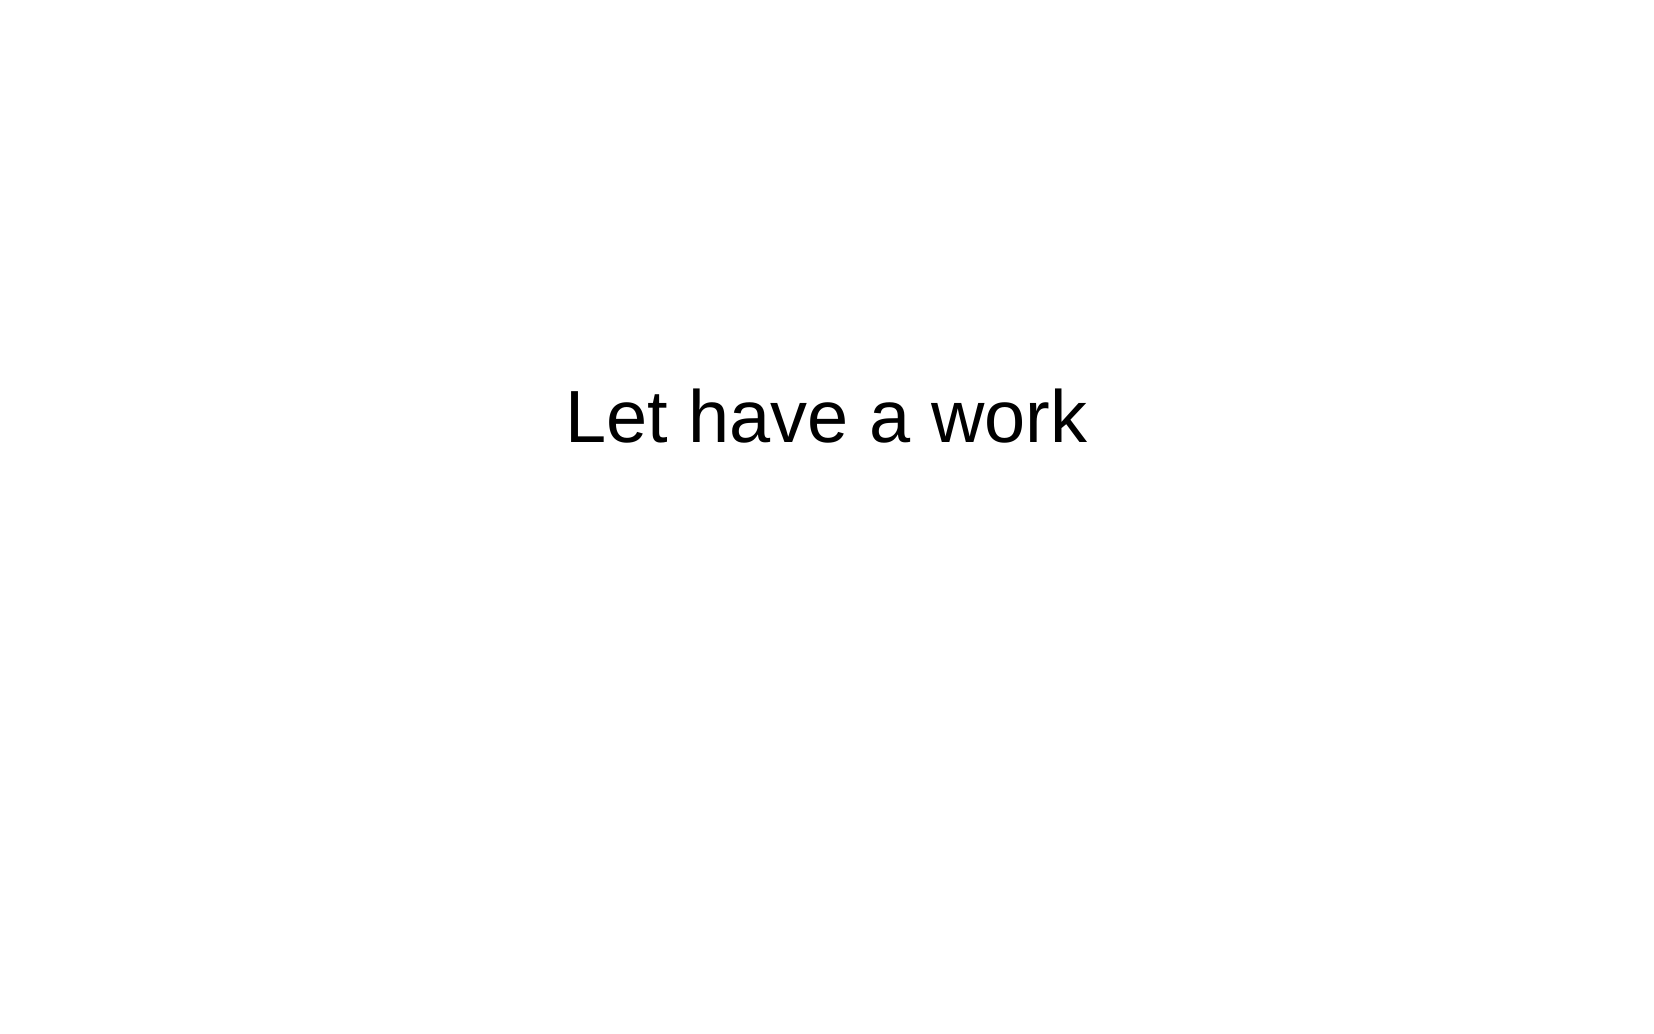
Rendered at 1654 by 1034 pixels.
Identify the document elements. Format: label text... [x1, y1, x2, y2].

subtitle Let have a work [82, 100, 1571, 901]
